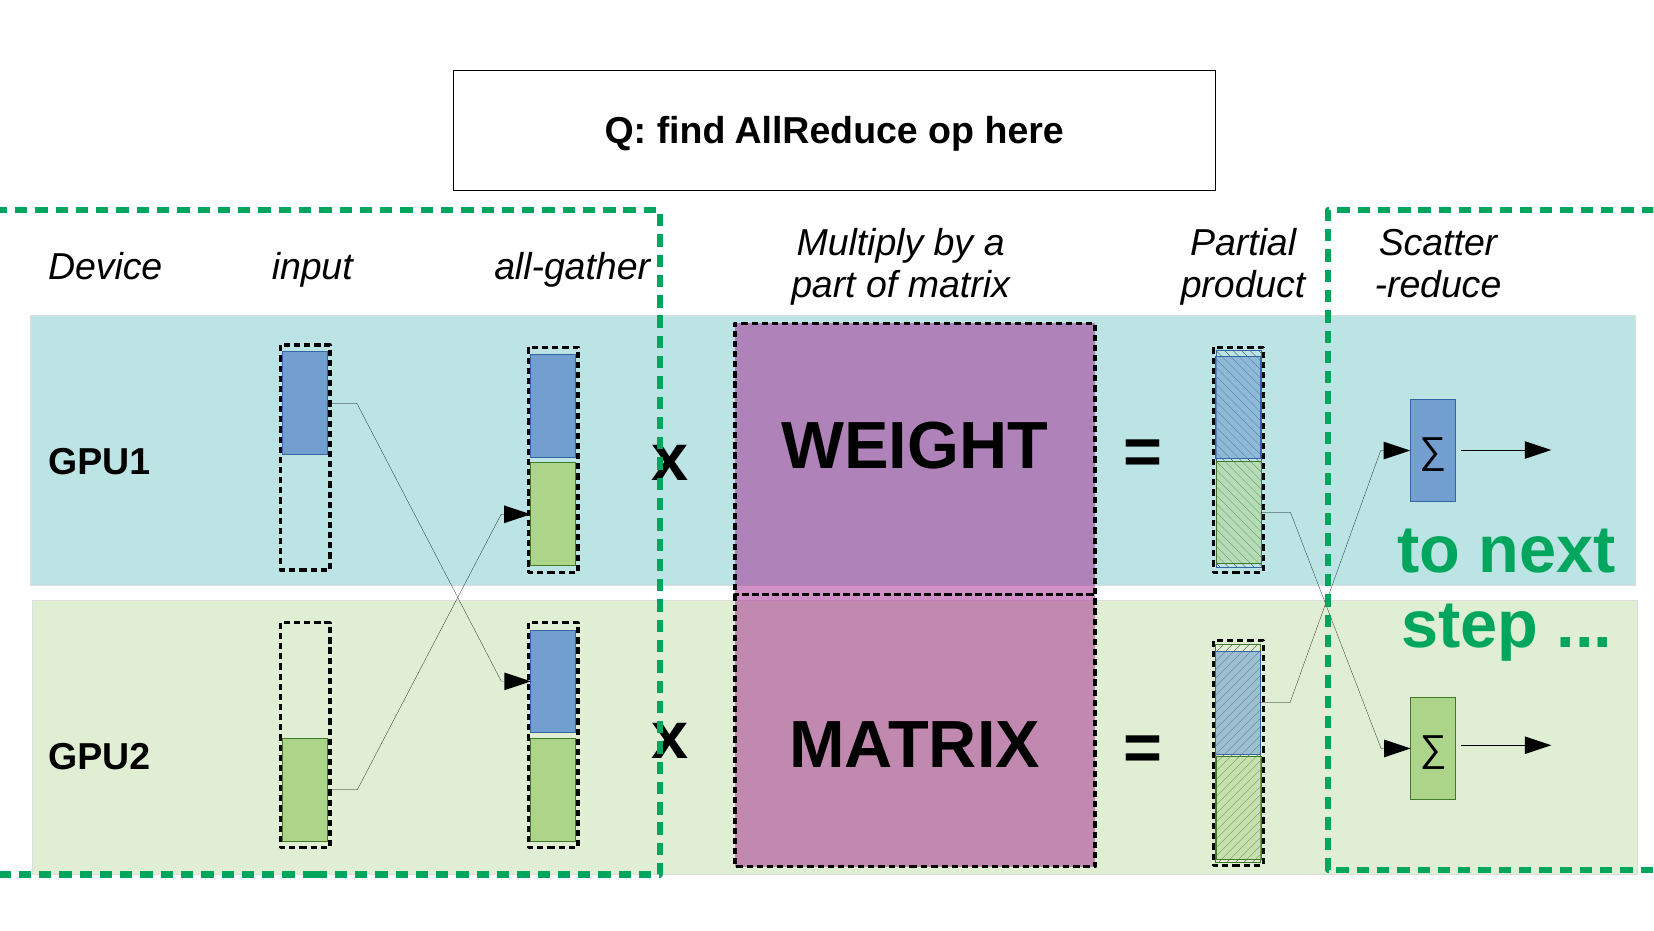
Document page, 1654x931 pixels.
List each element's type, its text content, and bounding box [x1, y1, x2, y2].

text_box = [1108, 406, 1202, 497]
text_box to next step ... [1332, 504, 1654, 744]
title Tensor-parallel training [82, 37, 1571, 193]
text_box = [1108, 702, 1202, 792]
text_box Q: find AllReduce op here [453, 70, 1216, 191]
text_box Partial product [1072, 214, 1267, 314]
text_box Scatter -reduce [1267, 214, 1328, 314]
text_box x [661, 412, 729, 503]
text_box all-gather [661, 237, 669, 295]
text_box x [661, 690, 729, 780]
text_box Multiply by a part of matrix [730, 214, 1071, 314]
text_box WEIGHT MATRIX [735, 323, 1096, 594]
text_box [0, 210, 1654, 875]
text_box WEIGHT MATRIX [735, 595, 1096, 867]
